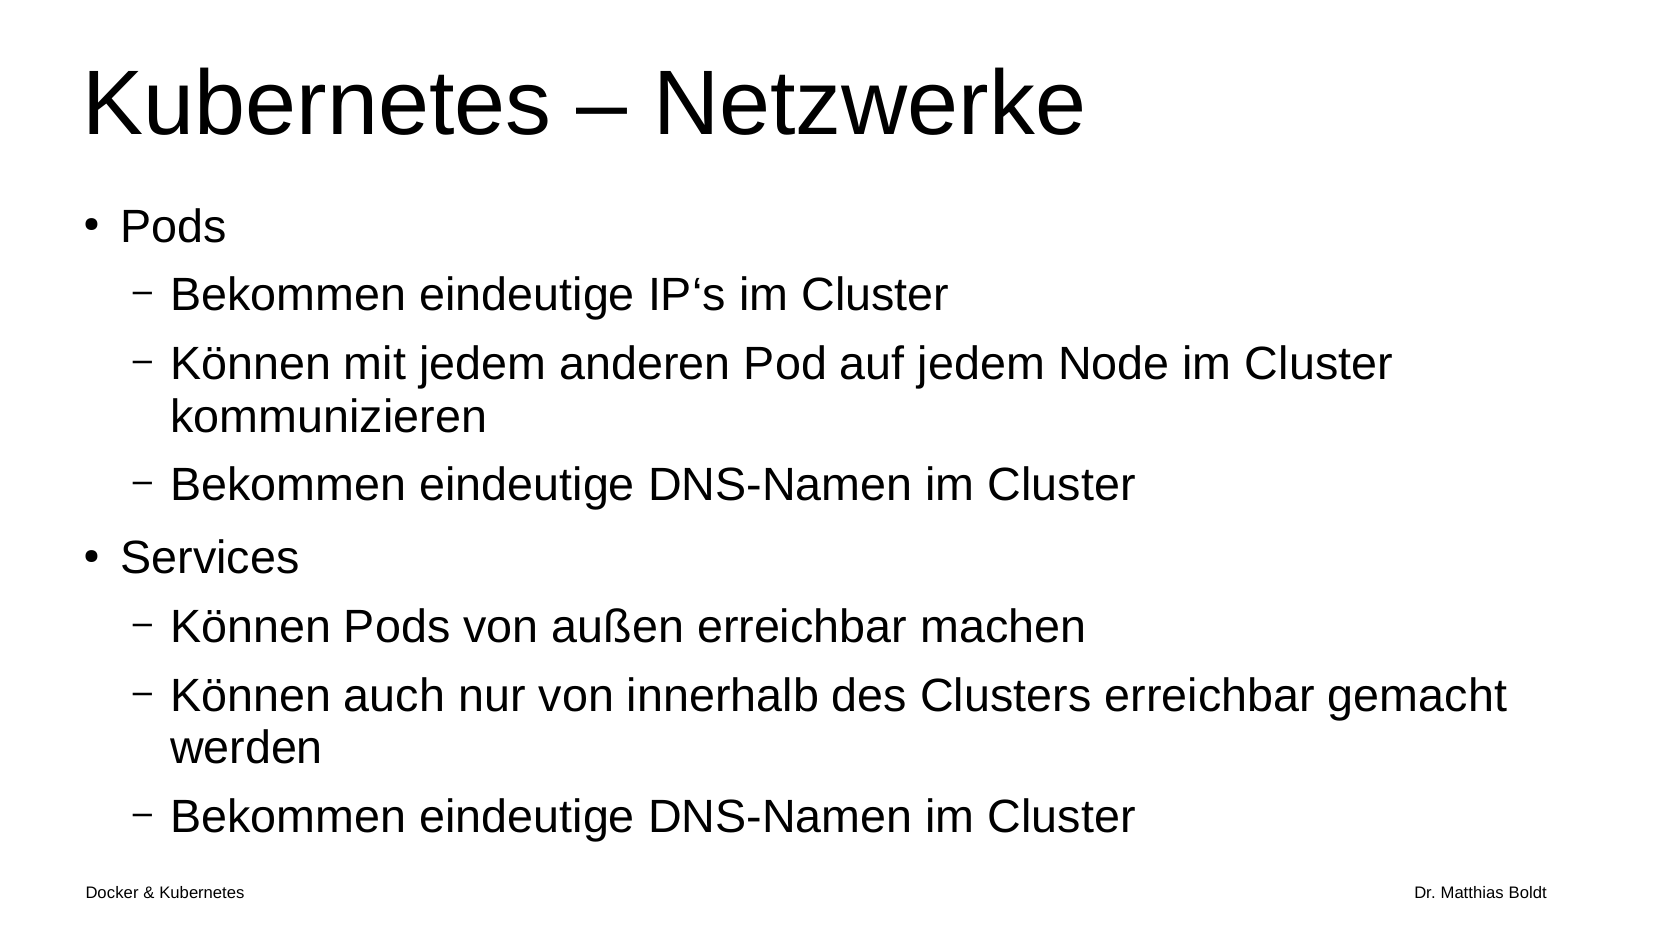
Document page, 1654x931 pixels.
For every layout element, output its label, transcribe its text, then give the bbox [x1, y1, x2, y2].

text_box Docker & Kubernetes Dr. Matthias Boldt [70, 875, 1563, 910]
title Kubernetes – Netzwerke [82, 25, 1571, 181]
list Pods Bekommen eindeutige IP‘s im Cluster Können mit jedem anderen Pod auf jedem Node im Cluster kommunizieren Bekommen eindeutige DNS-Namen im Cluster Services Können Pods von außen erreichbar machen Können auch nur von innerhalb des Clusters erreichbar gemacht werden Bekommen eindeutige DNS-Namen im Cluster [70, 199, 1560, 845]
